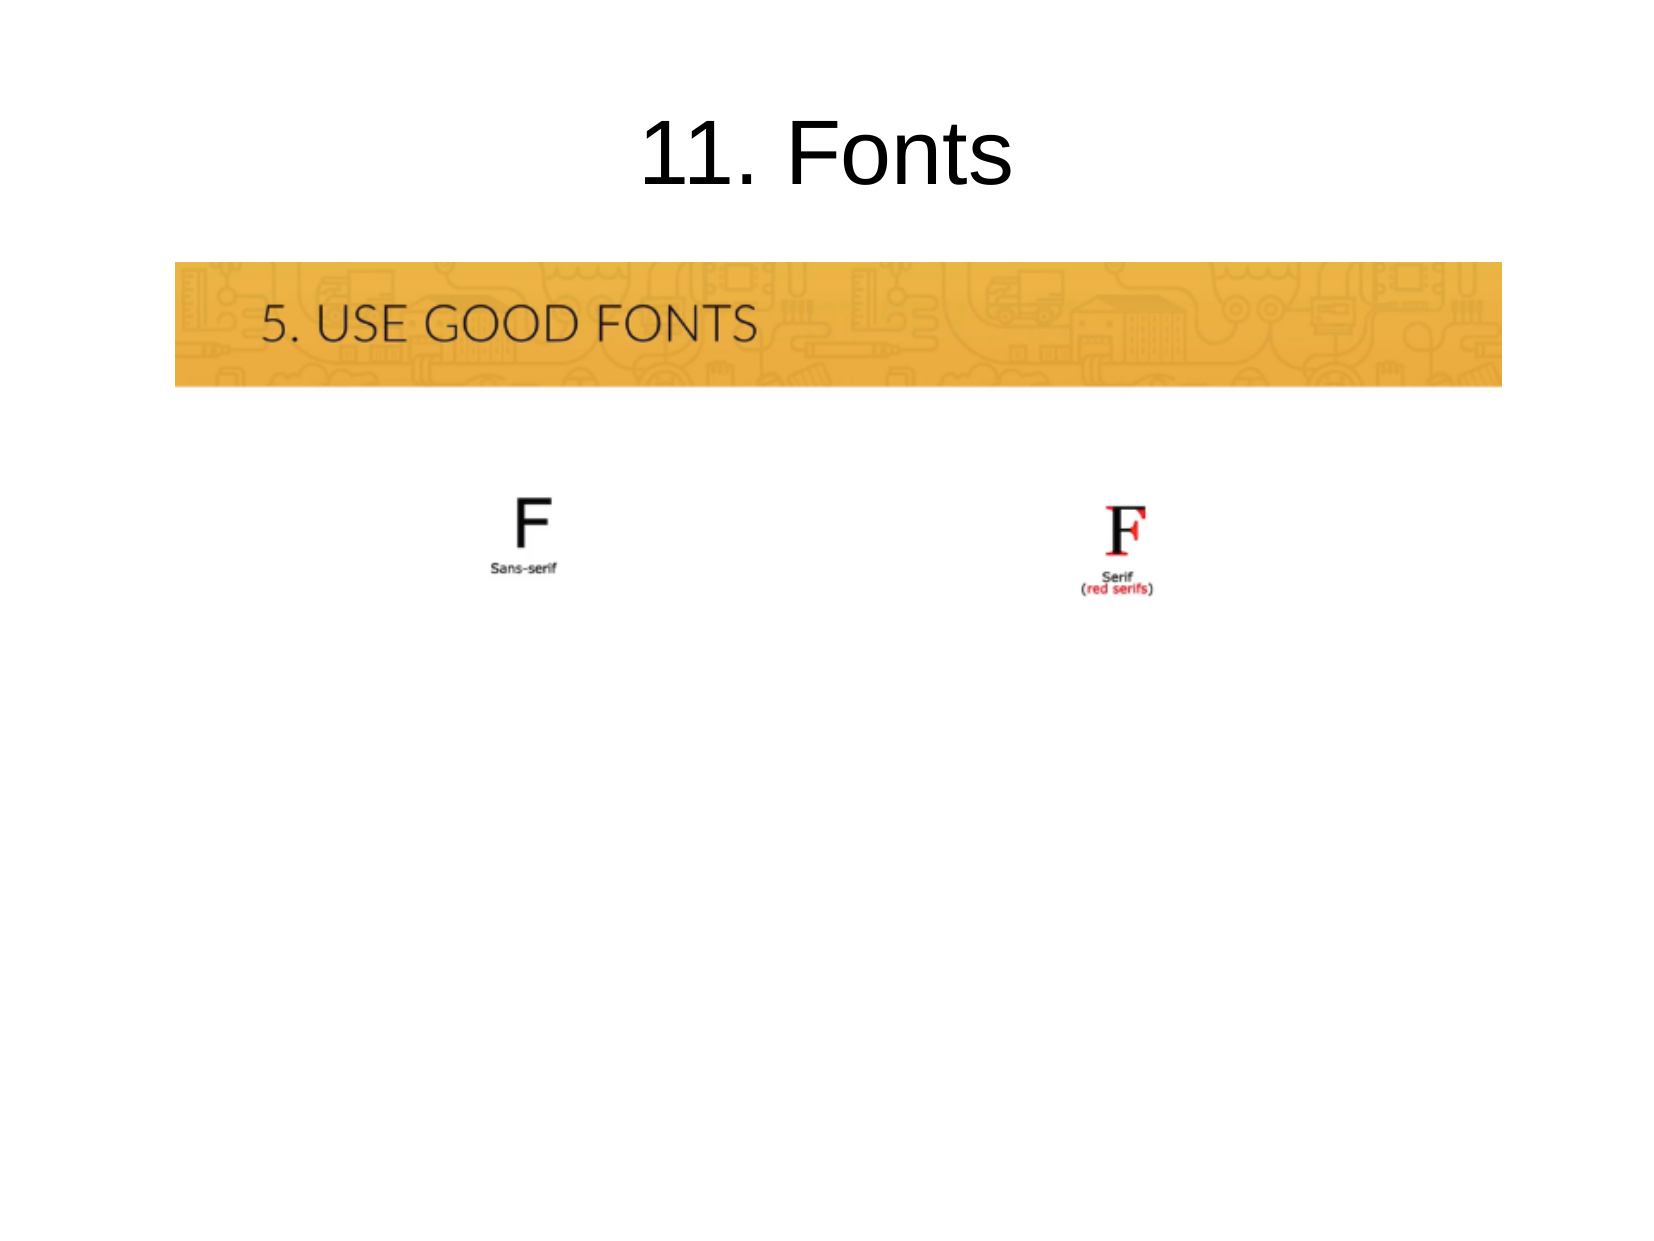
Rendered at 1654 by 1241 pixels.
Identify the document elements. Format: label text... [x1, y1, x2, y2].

picture [175, 262, 1502, 1081]
title 11. Fonts [82, 49, 1571, 257]
